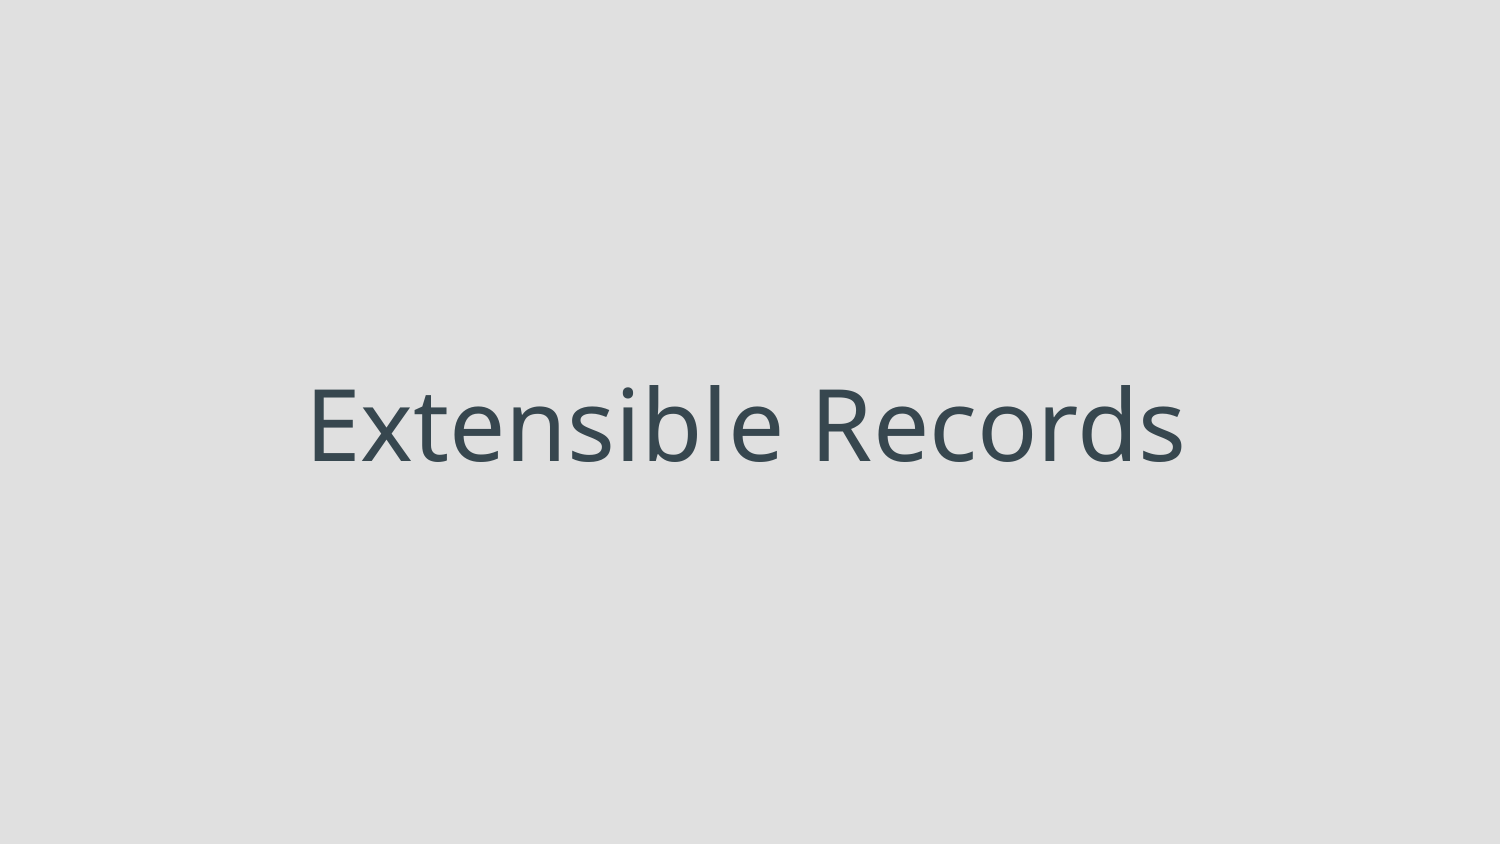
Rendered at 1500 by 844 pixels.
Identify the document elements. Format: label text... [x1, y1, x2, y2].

title Extensible Records [80, 86, 1413, 758]
